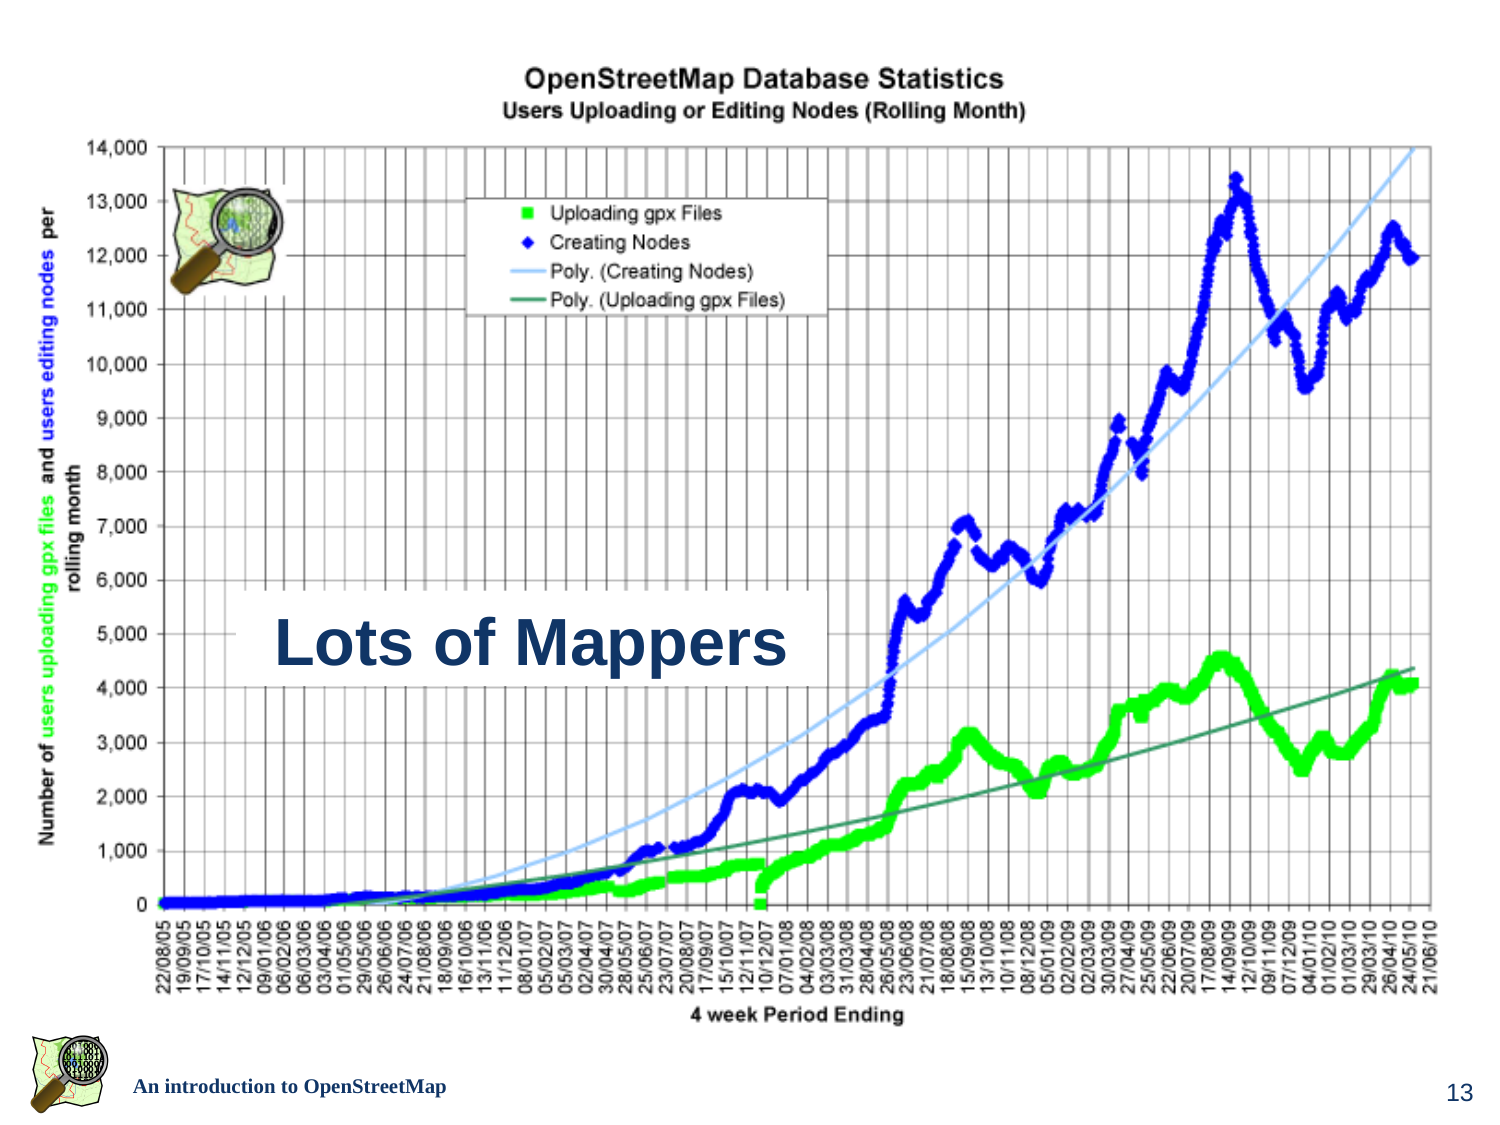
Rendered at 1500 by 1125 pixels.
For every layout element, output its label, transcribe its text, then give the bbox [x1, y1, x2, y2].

title Lots of Mappers [236, 590, 827, 686]
picture [29, 54, 1447, 1114]
